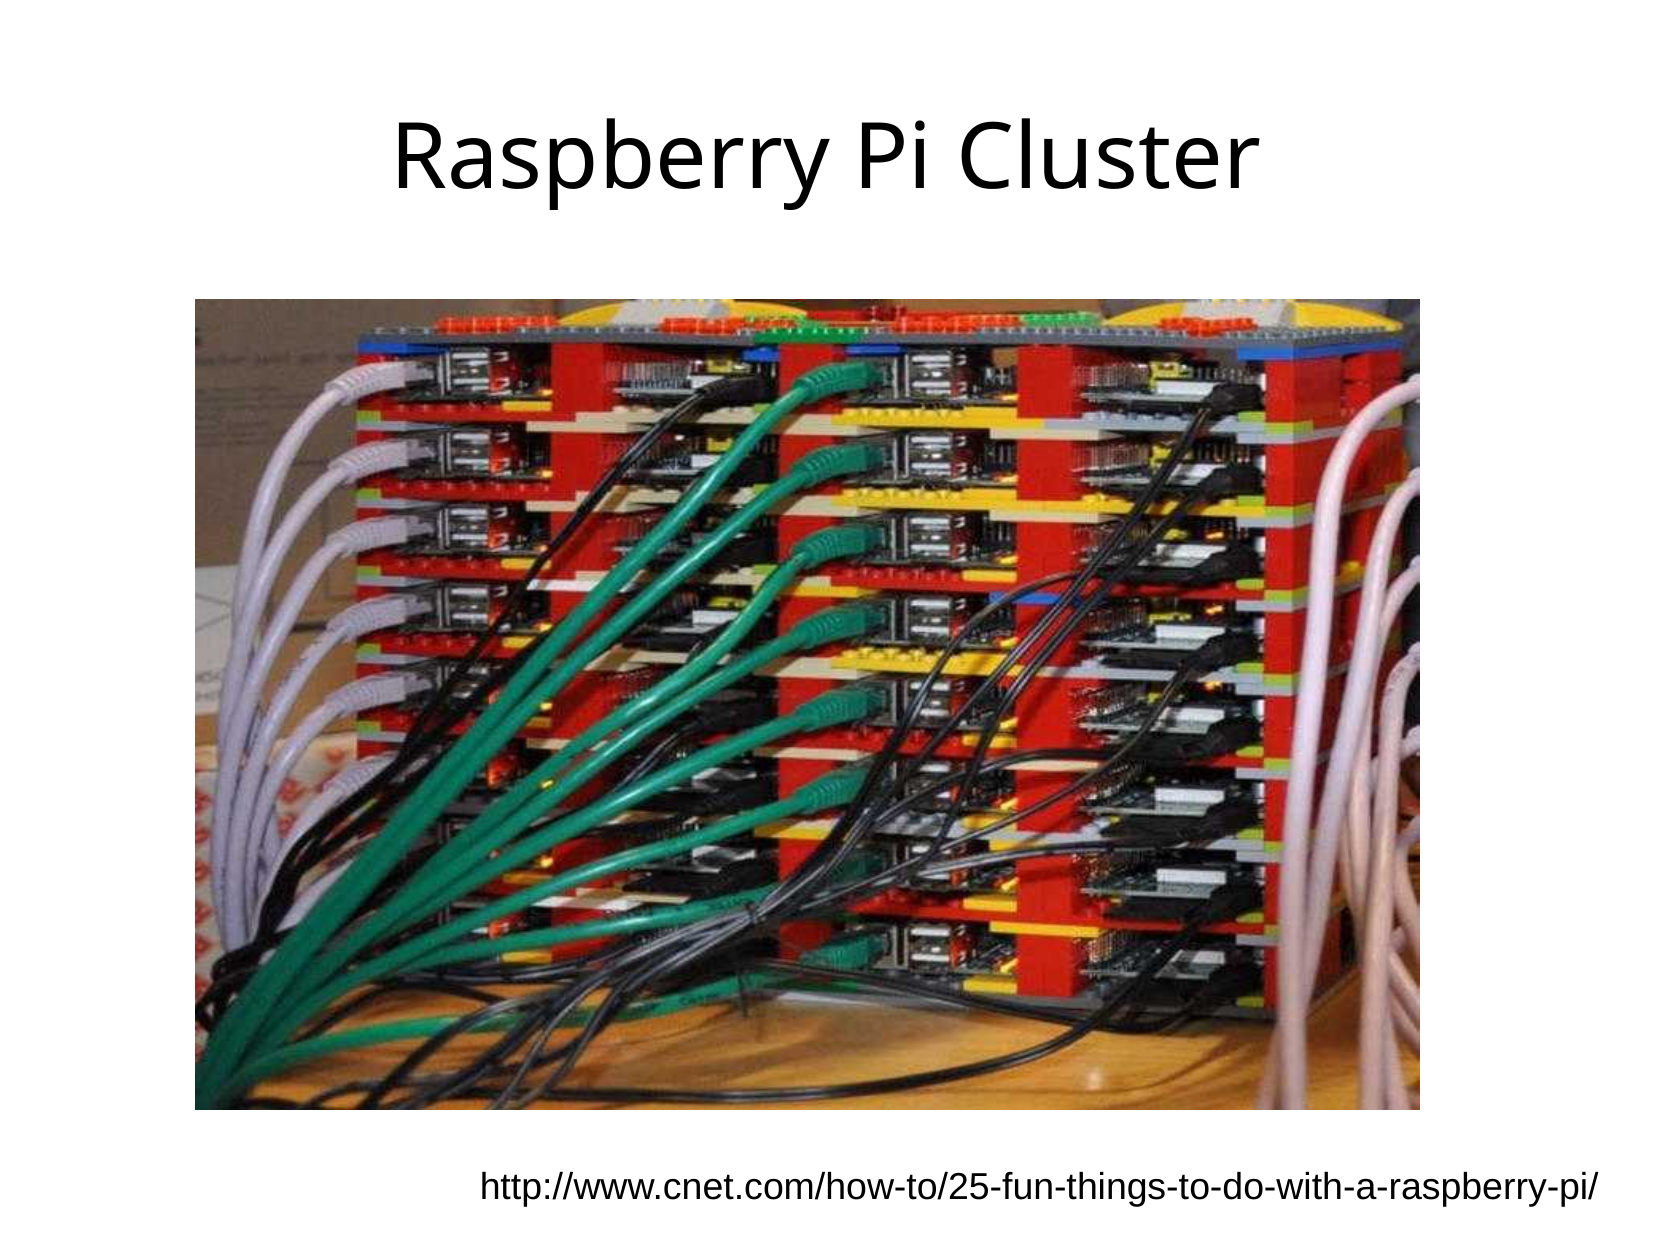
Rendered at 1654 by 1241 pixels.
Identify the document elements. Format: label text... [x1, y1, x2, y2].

text_box http://www.cnet.com/how-to/25-fun-things-to-do-with-a-raspberry-pi/ [465, 1158, 1621, 1216]
title Raspberry Pi Cluster [82, 49, 1571, 257]
picture [195, 299, 1420, 1110]
